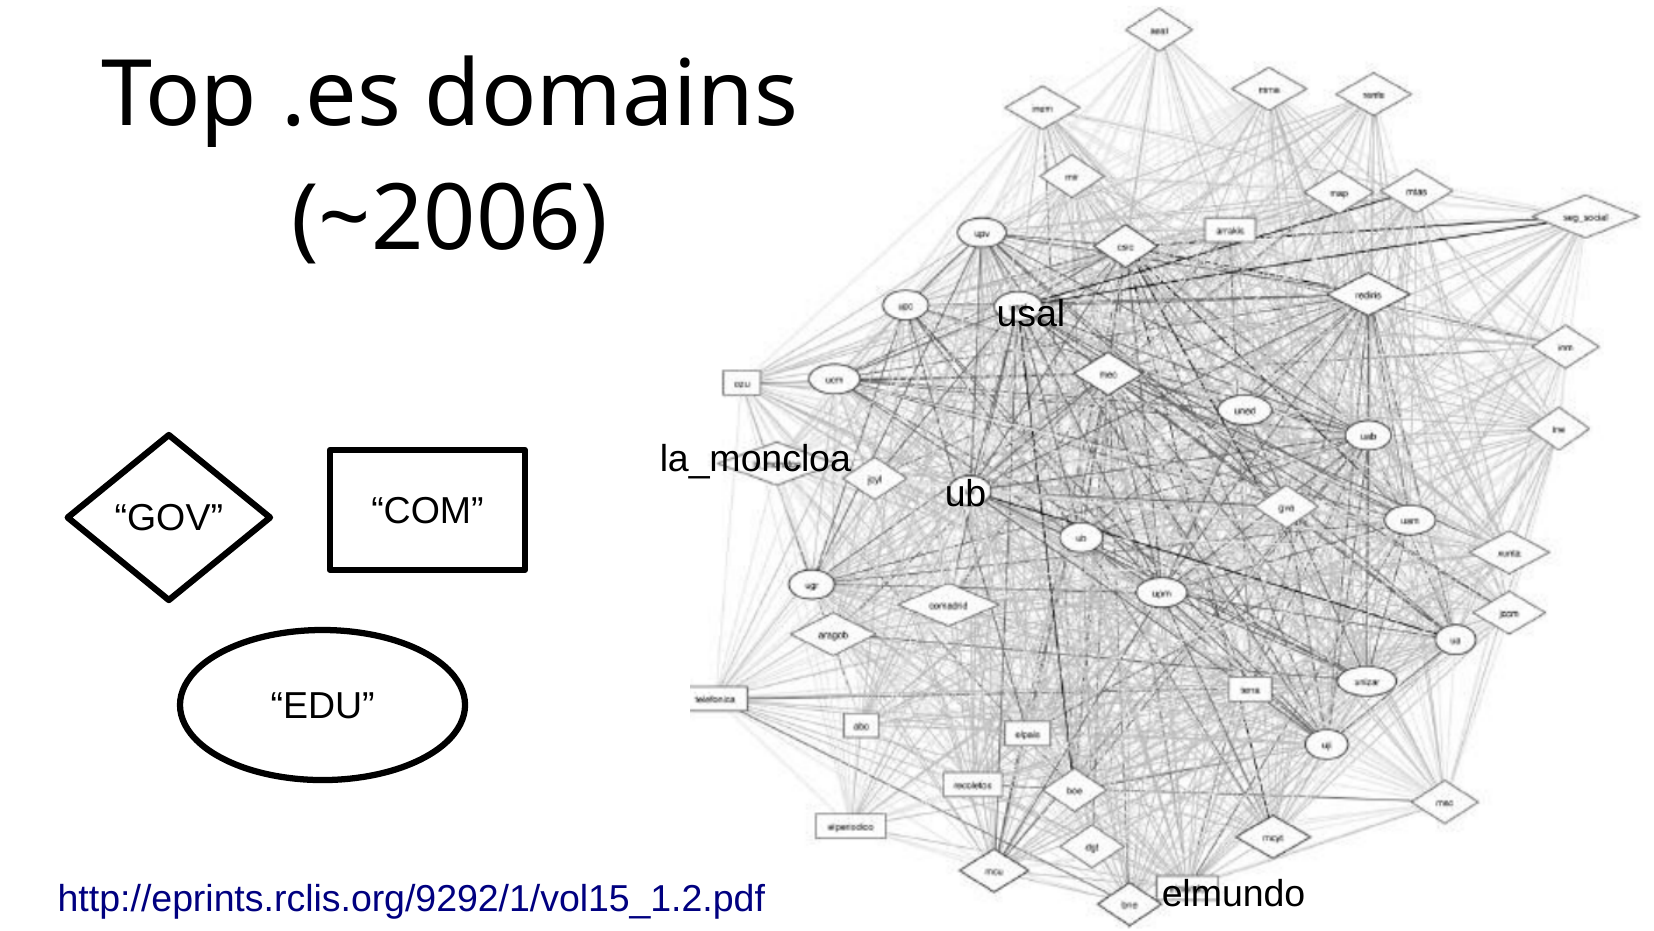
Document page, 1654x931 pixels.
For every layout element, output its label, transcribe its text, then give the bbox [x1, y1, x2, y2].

text_box http://eprints.rclis.org/9292/1/vol15_1.2.pdf [42, 870, 781, 927]
picture [690, 0, 1654, 931]
text_box la_moncloa [645, 429, 866, 487]
text_box elmundo [1147, 864, 1321, 922]
text_box usal [981, 285, 1081, 342]
text_box “COM” [330, 450, 526, 571]
text_box “GOV” [67, 435, 271, 601]
text_box ub [930, 465, 1002, 522]
title Top .es domains (~2006) [30, 18, 871, 286]
text_box “EDU” [180, 630, 466, 781]
